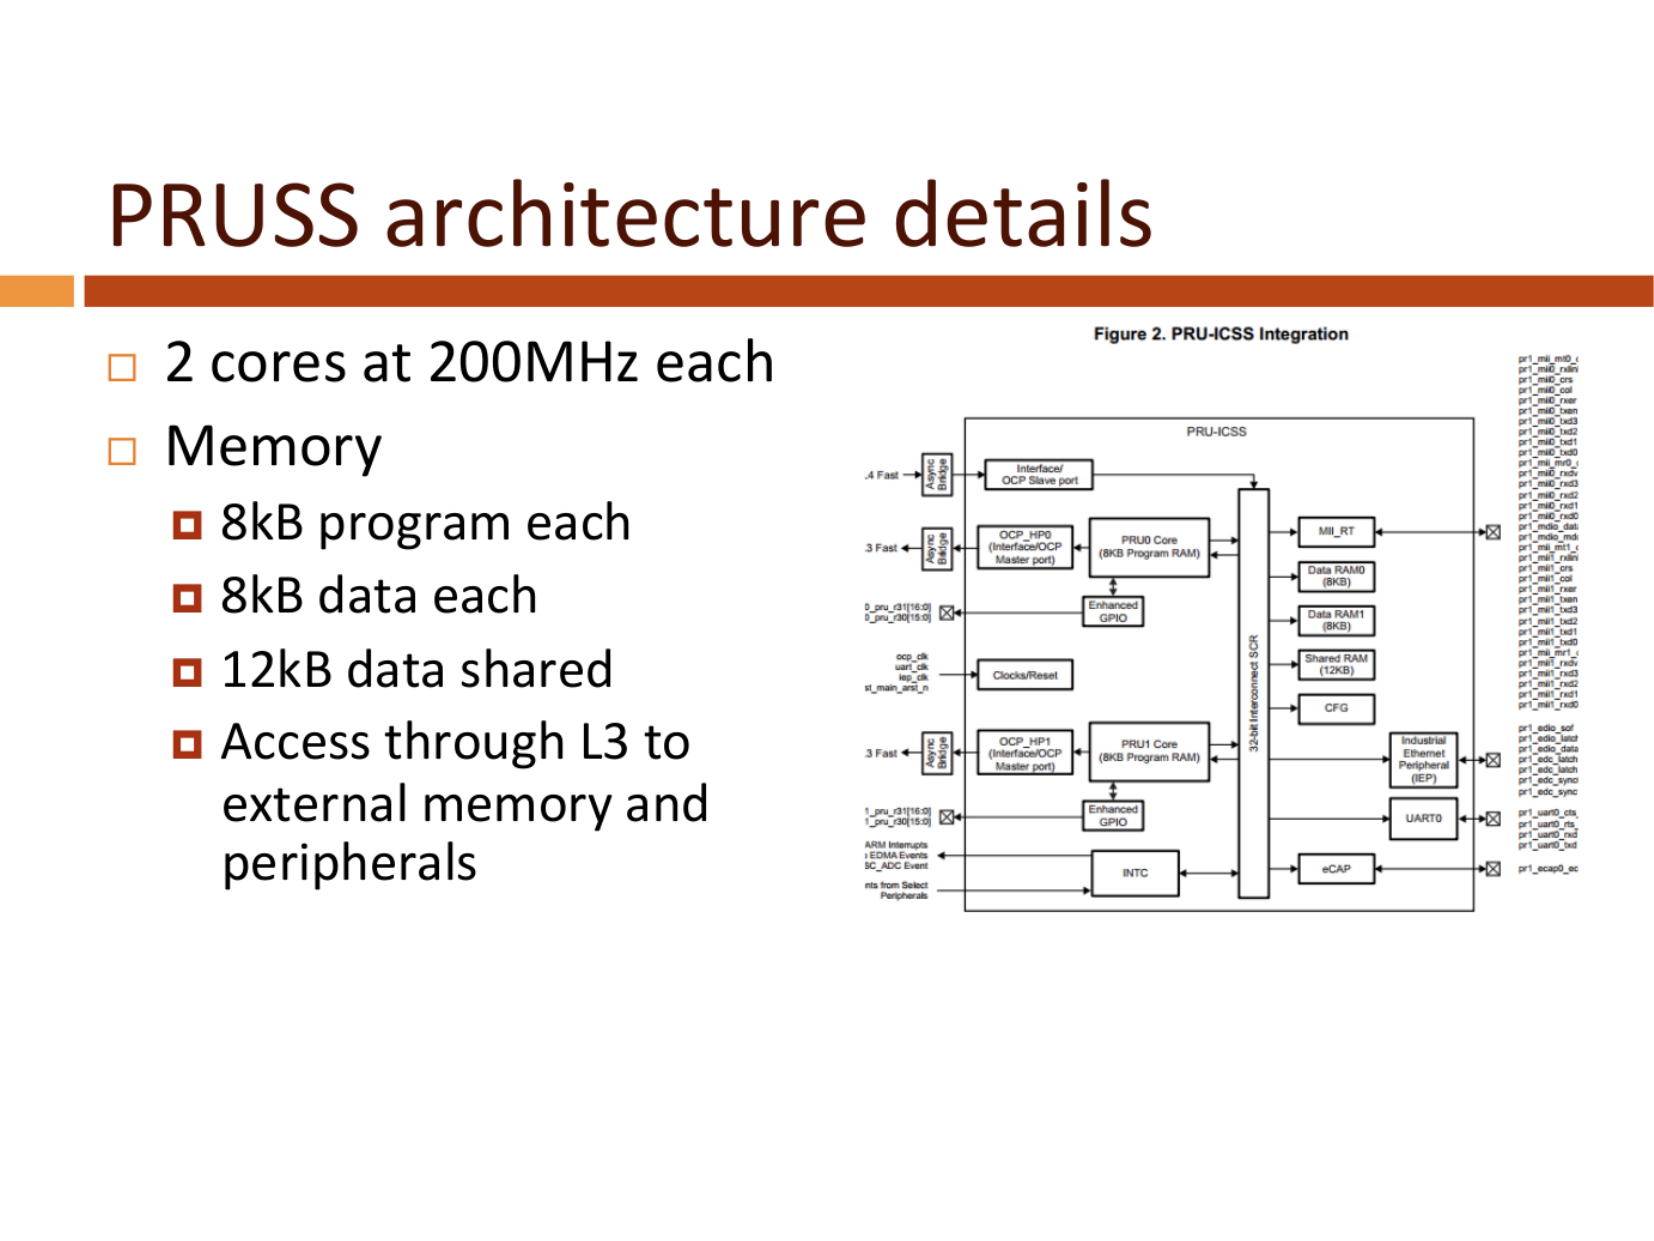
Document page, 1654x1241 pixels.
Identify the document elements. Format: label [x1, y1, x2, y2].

picture [0, 89, 1654, 1147]
